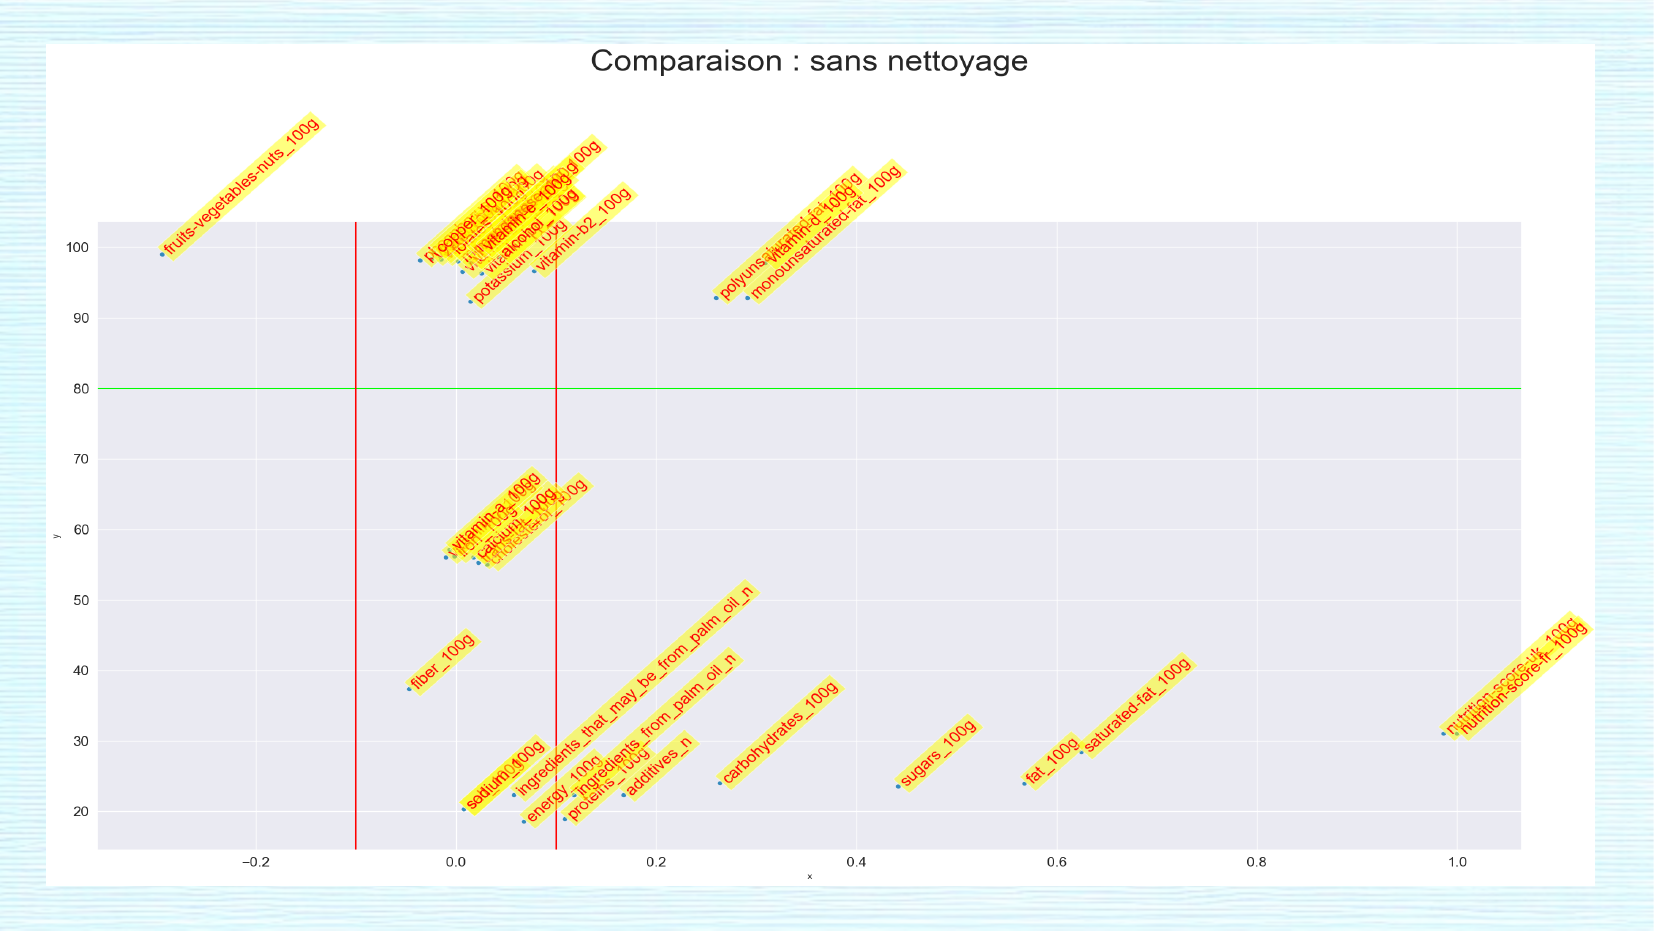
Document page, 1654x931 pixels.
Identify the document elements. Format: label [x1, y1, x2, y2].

picture [46, 44, 1595, 886]
